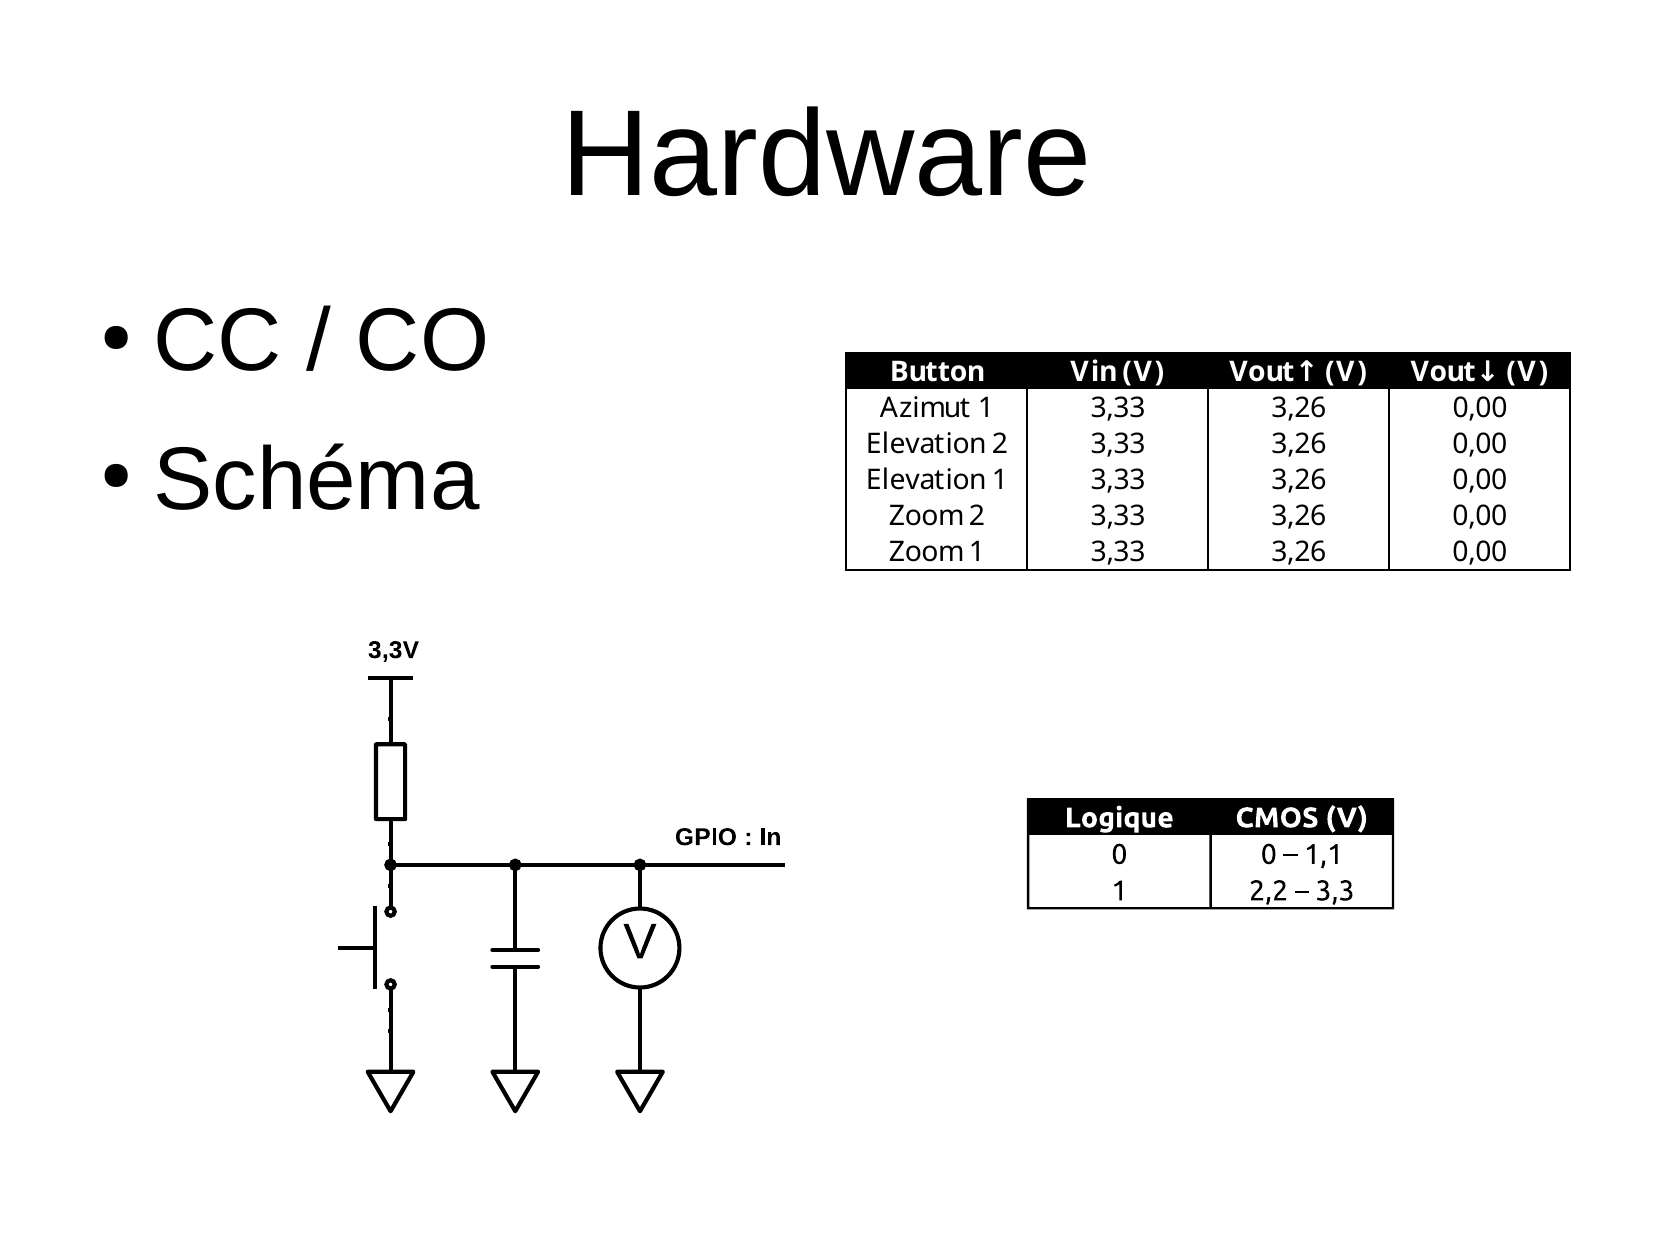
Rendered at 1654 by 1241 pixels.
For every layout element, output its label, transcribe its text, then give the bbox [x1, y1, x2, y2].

picture [845, 352, 1572, 572]
picture [1026, 798, 1395, 910]
list CC / CO Schéma [82, 290, 809, 634]
title Hardware [82, 49, 1571, 257]
picture [338, 636, 786, 1114]
